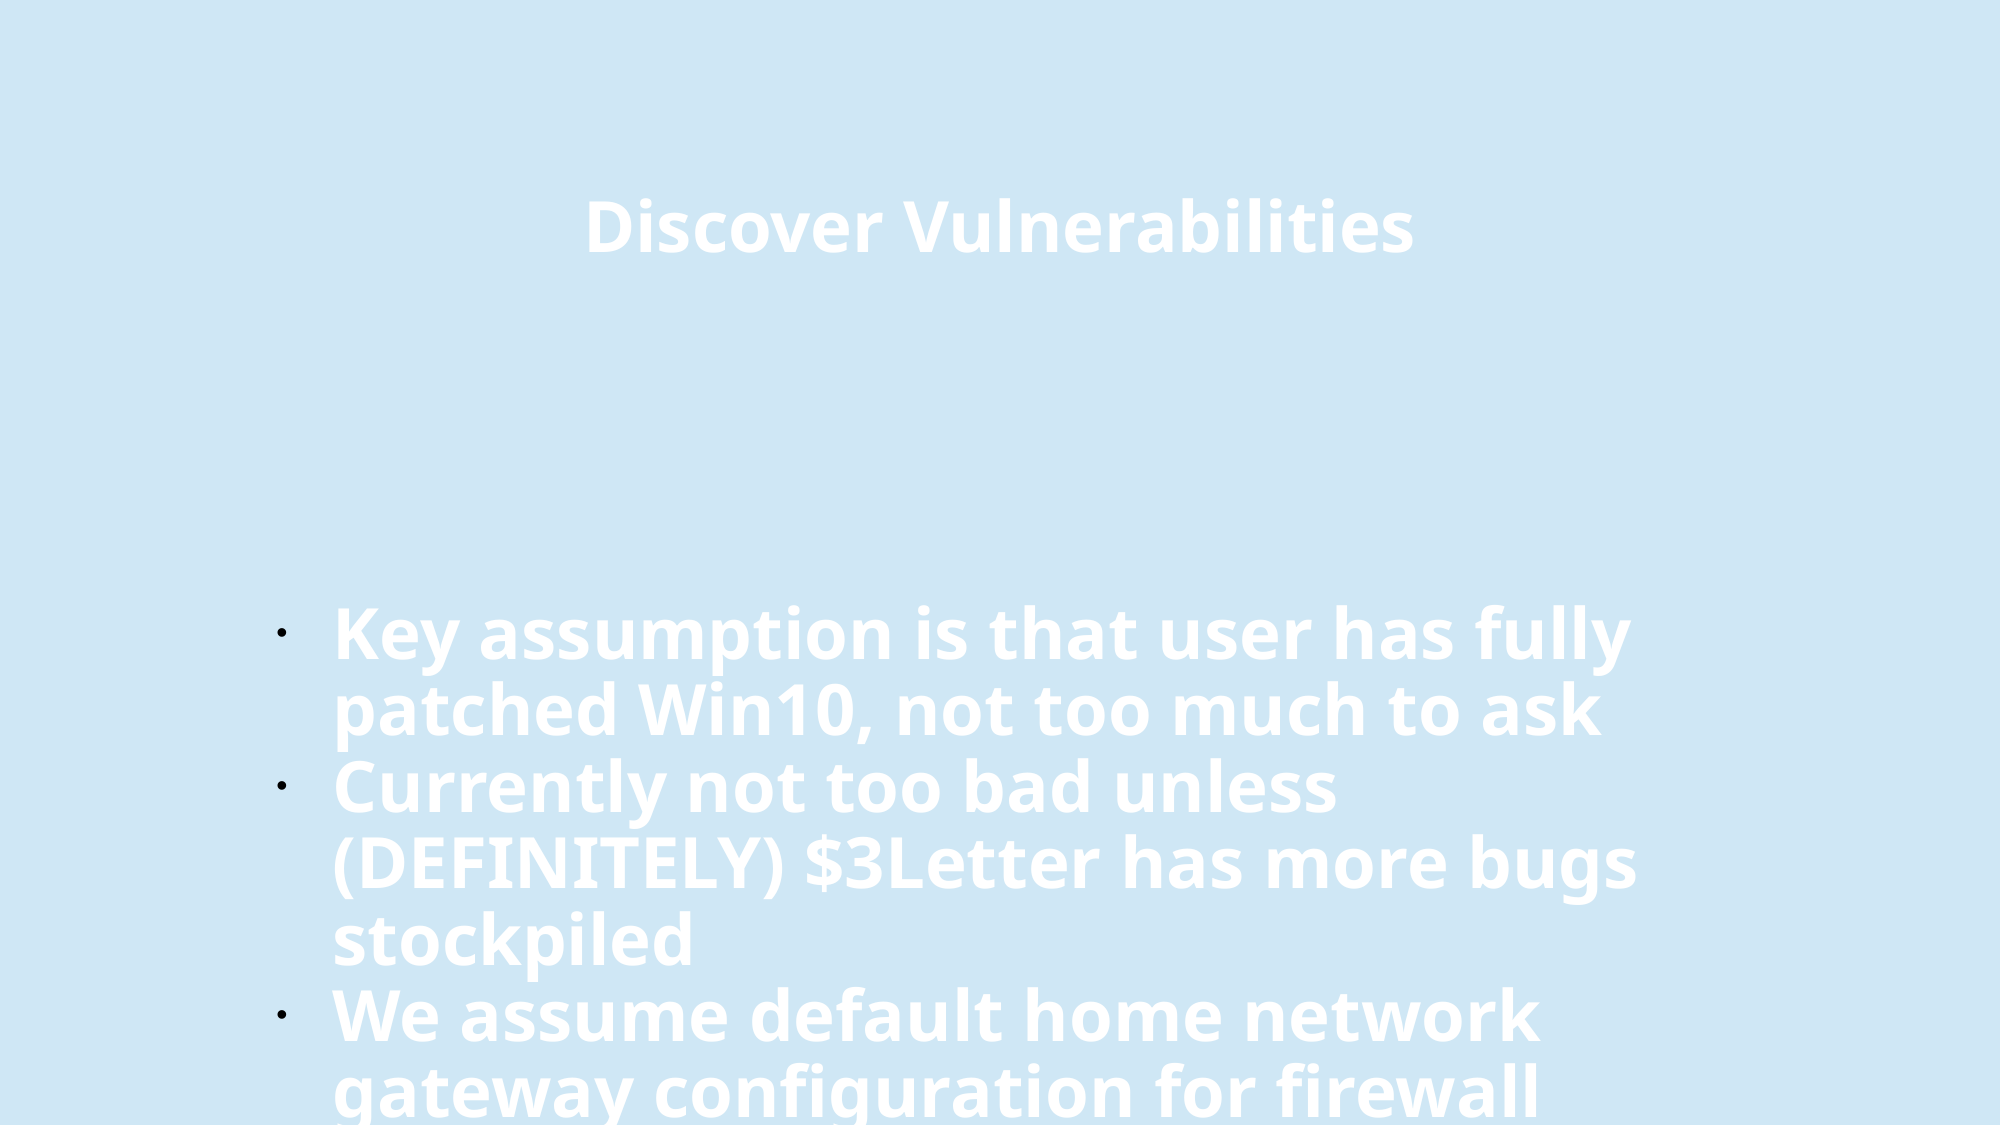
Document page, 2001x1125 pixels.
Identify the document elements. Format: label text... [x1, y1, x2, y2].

subtitle Key assumption is that user has fully patched Win10, not too much to ask Currently not too bad unless (DEFINITELY) $3Letter has more bugs stockpiled We assume default home network gateway configuration for firewall [261, 590, 1739, 863]
title Discover Vulnerabilities [261, 184, 1739, 576]
